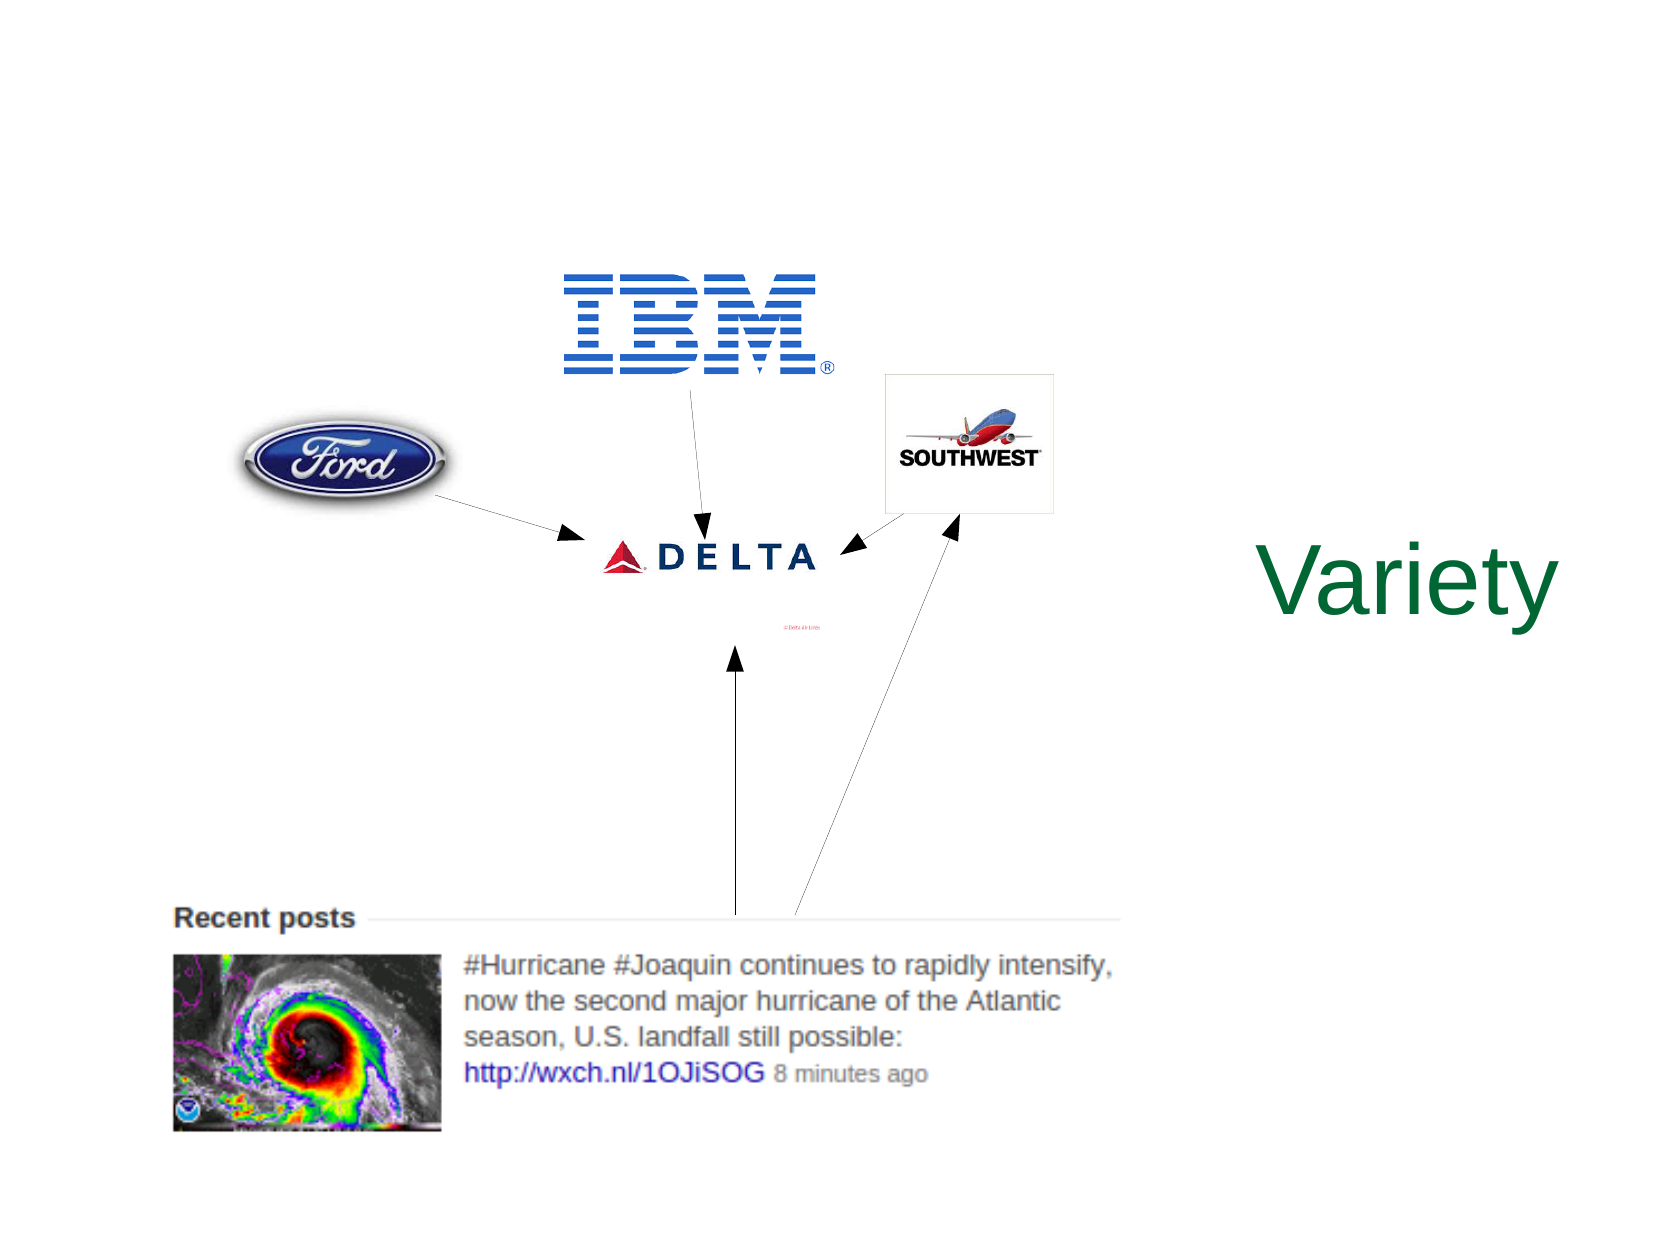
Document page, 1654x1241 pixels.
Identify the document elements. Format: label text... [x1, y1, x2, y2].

picture [555, 257, 841, 391]
picture [165, 899, 1139, 1150]
picture [600, 483, 820, 631]
picture [885, 374, 1054, 514]
list Variety [1185, 524, 1624, 659]
picture [180, 370, 511, 556]
